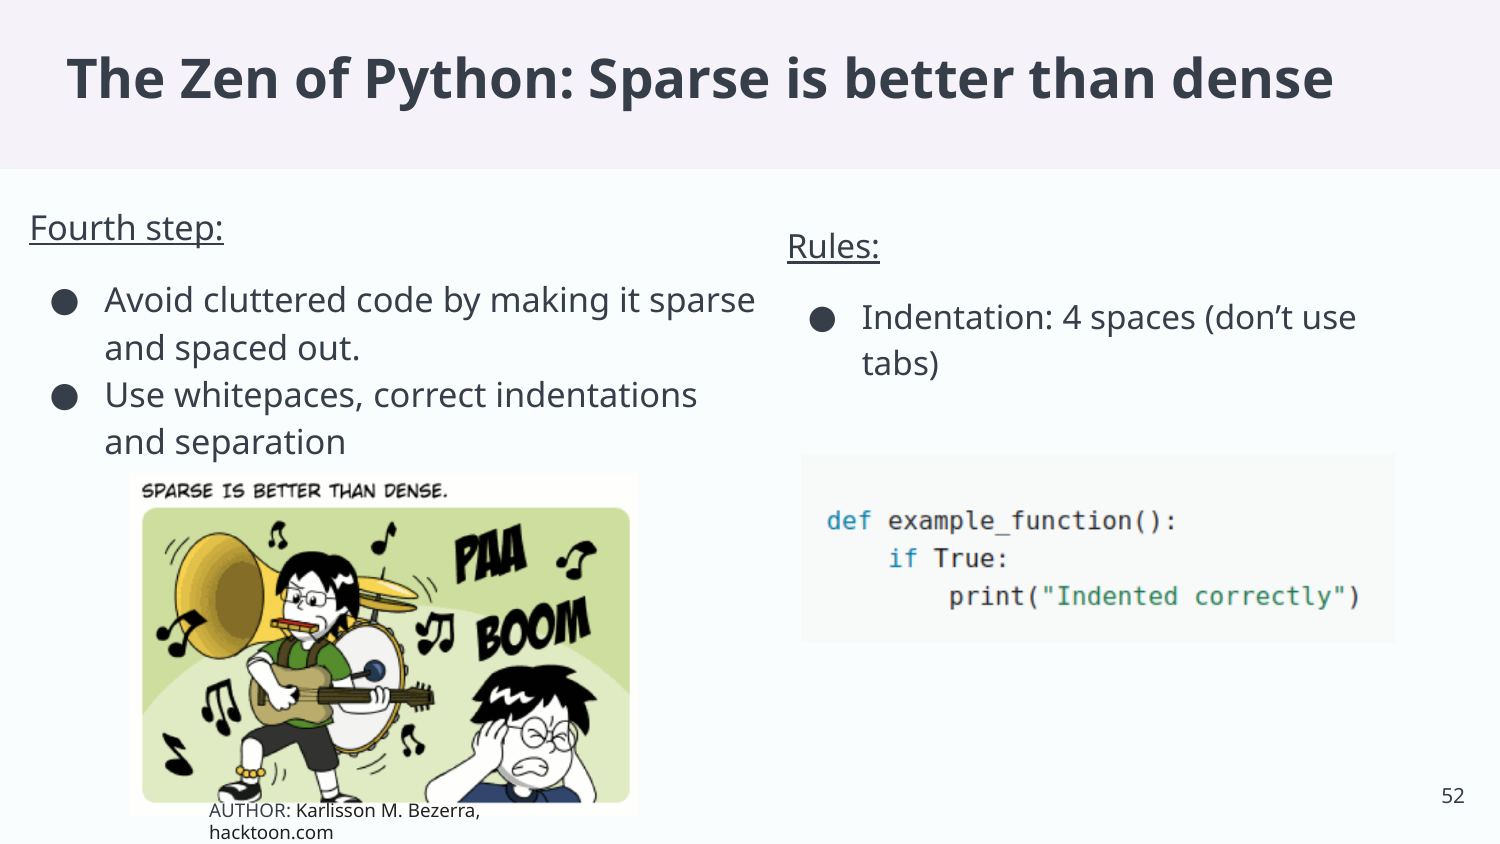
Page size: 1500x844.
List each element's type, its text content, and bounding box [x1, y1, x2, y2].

slide_number <number> [1389, 764, 1480, 830]
text_box AUTHOR: Karlisson M. Bezerra, hacktoon.com [194, 783, 603, 844]
picture [129, 473, 638, 816]
title The Zen of Python: Sparse is better than dense [51, 28, 1390, 141]
picture [801, 454, 1395, 643]
text_box Fourth step: Avoid cluttered code by making it sparse and spaced out. Use whitepaces, correct indentations and separation [14, 184, 783, 477]
text_box Rules: Indentation: 4 spaces (don’t use tabs) [771, 204, 1424, 398]
